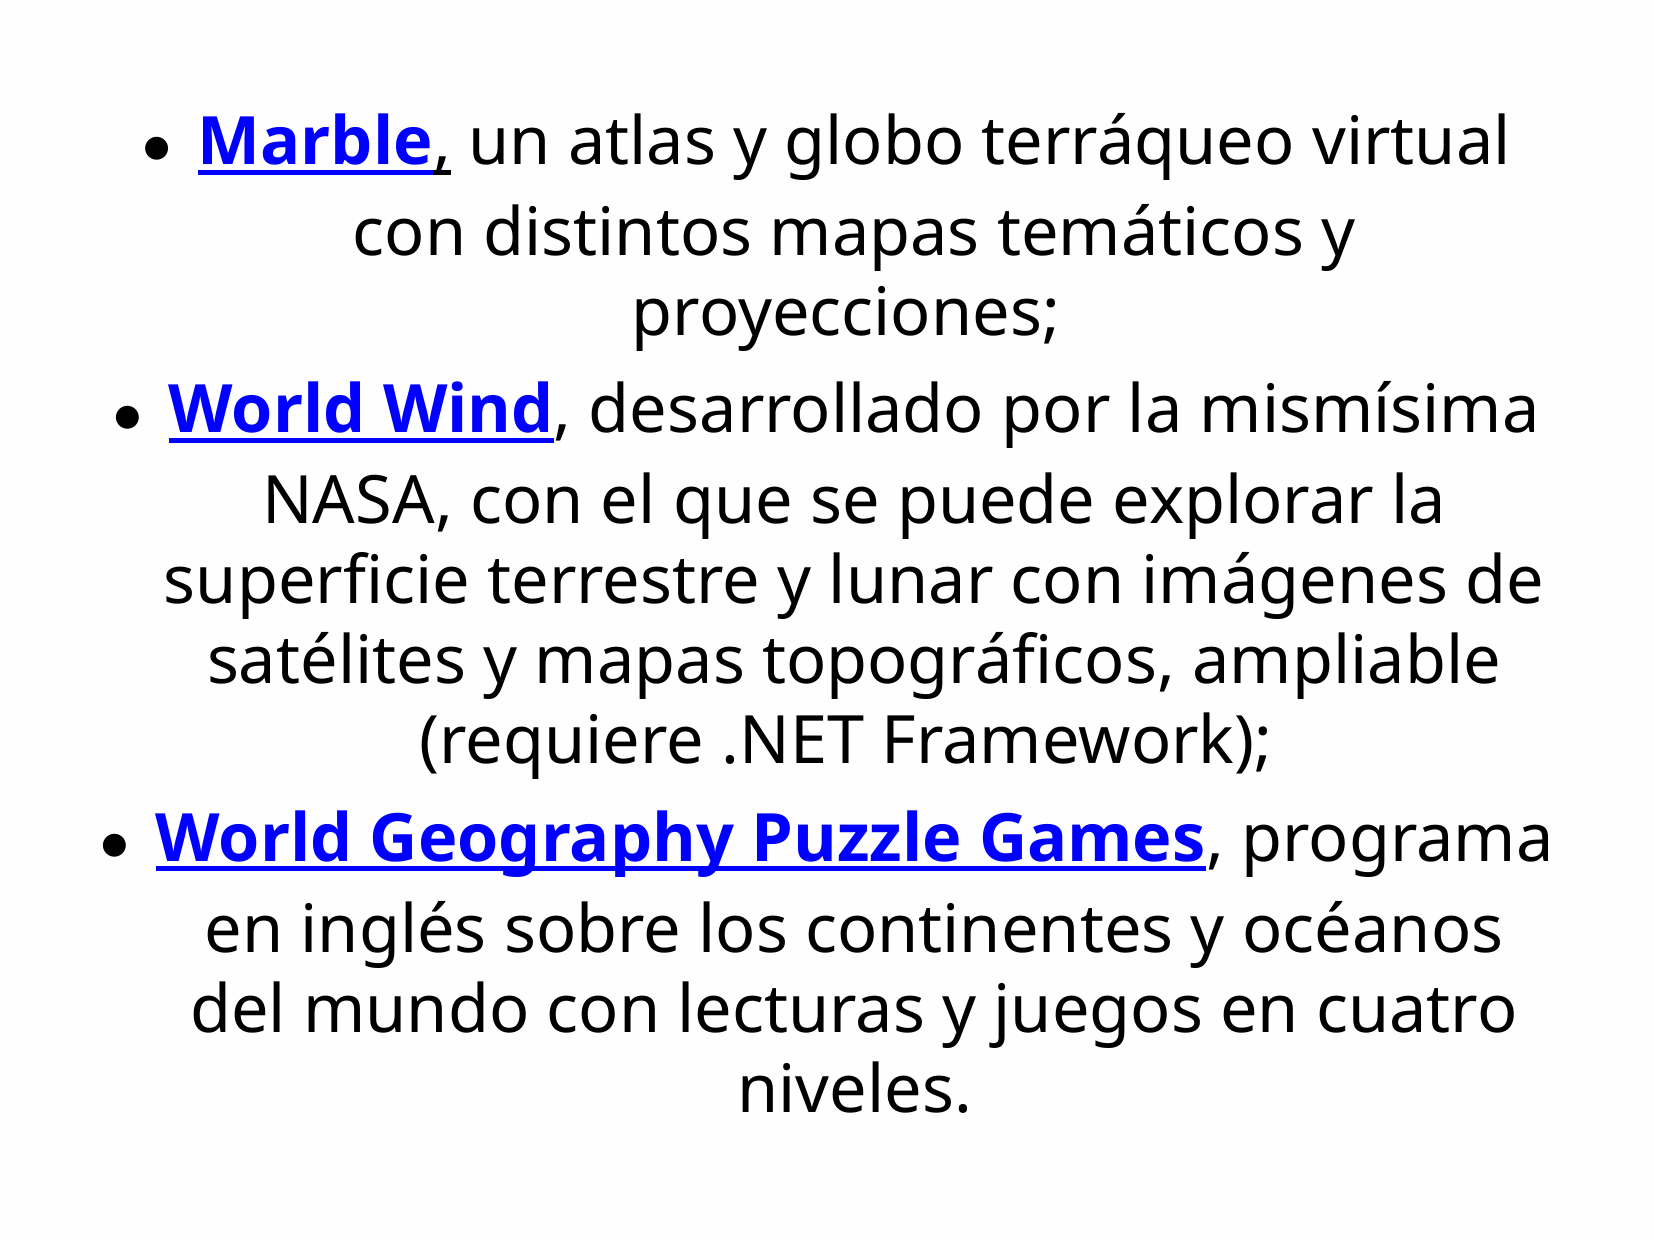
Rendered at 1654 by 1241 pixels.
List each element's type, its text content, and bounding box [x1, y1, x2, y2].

list Marble, un atlas y globo terráqueo virtual con distintos mapas temáticos y proyecciones; World Wind, desarrollado por la mismísima NASA, con el que se puede explorar la superficie terrestre y lunar con imágenes de satélites y mapas topográficos, ampliable (requiere .NET Framework); World Geography Puzzle Games, programa en inglés sobre los continentes y océanos del mundo con lecturas y juegos en cuatro niveles. [82, 82, 1571, 1141]
